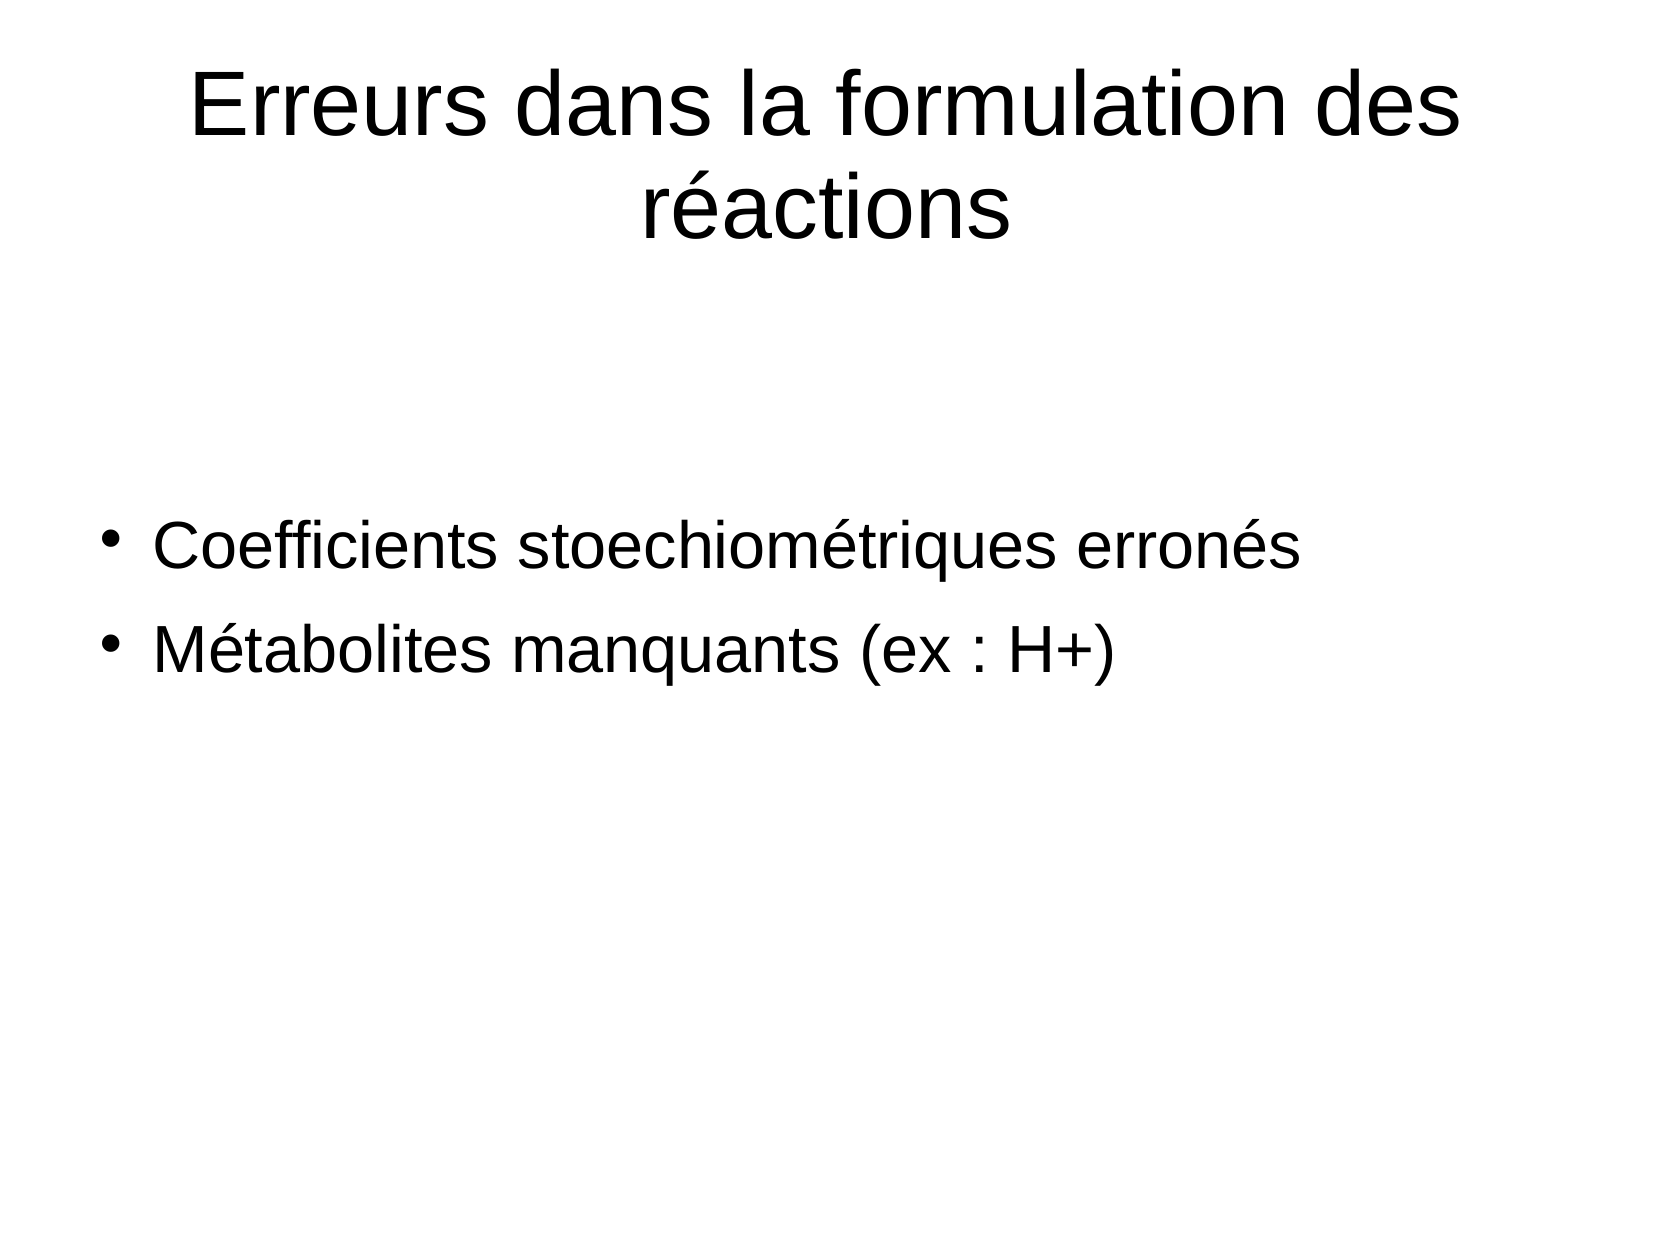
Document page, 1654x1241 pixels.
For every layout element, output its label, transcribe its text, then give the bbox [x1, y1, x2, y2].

list Coefficients stoechiométriques erronés Métabolites manquants (ex : H+) [82, 290, 1571, 1109]
title Erreurs dans la formulation des réactions [82, 47, 1571, 259]
